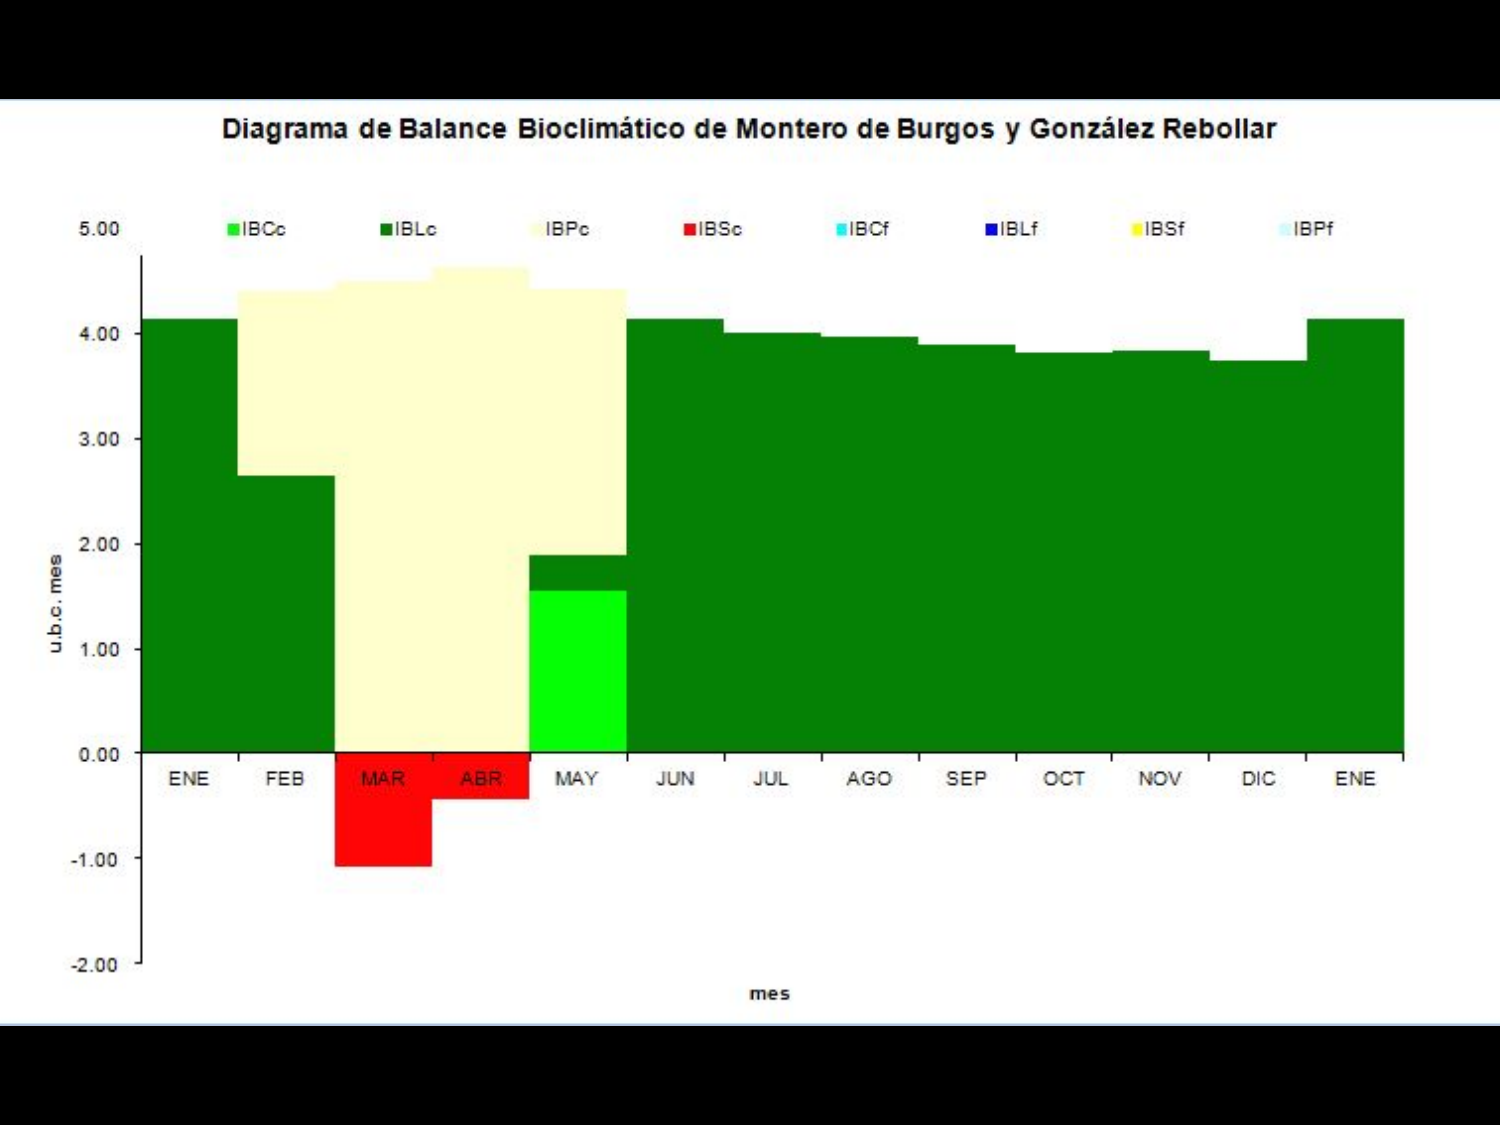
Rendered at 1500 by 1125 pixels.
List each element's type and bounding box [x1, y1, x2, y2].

picture [0, 99, 1500, 1026]
